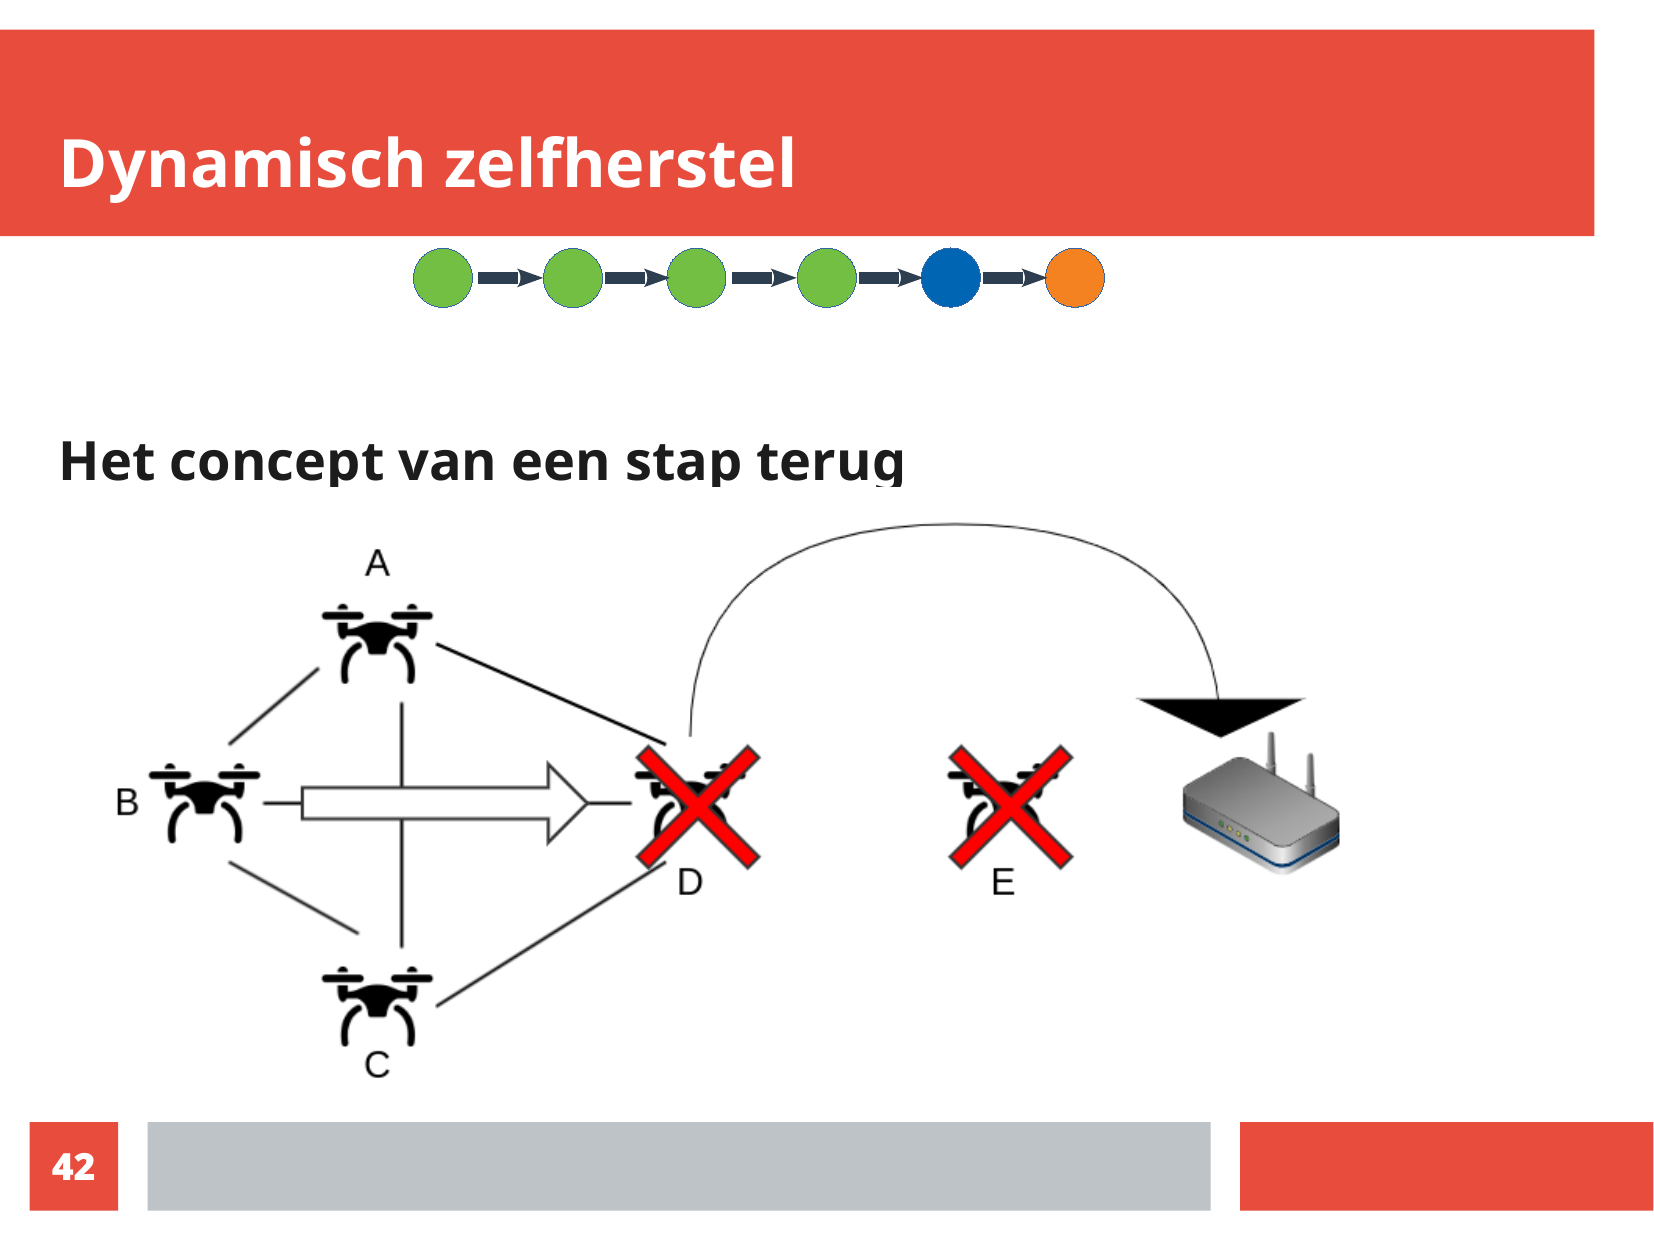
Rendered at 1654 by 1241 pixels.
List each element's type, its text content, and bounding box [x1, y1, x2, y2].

text_box [666, 248, 726, 308]
text_box [921, 247, 981, 308]
text_box [413, 248, 473, 308]
text_box [797, 248, 857, 308]
text_box [543, 248, 603, 308]
title Dynamisch zelfherstel [59, 59, 1595, 207]
list Het concept van een stap terug [59, 324, 1565, 1093]
text_box [1045, 248, 1105, 308]
picture [104, 487, 1371, 1117]
